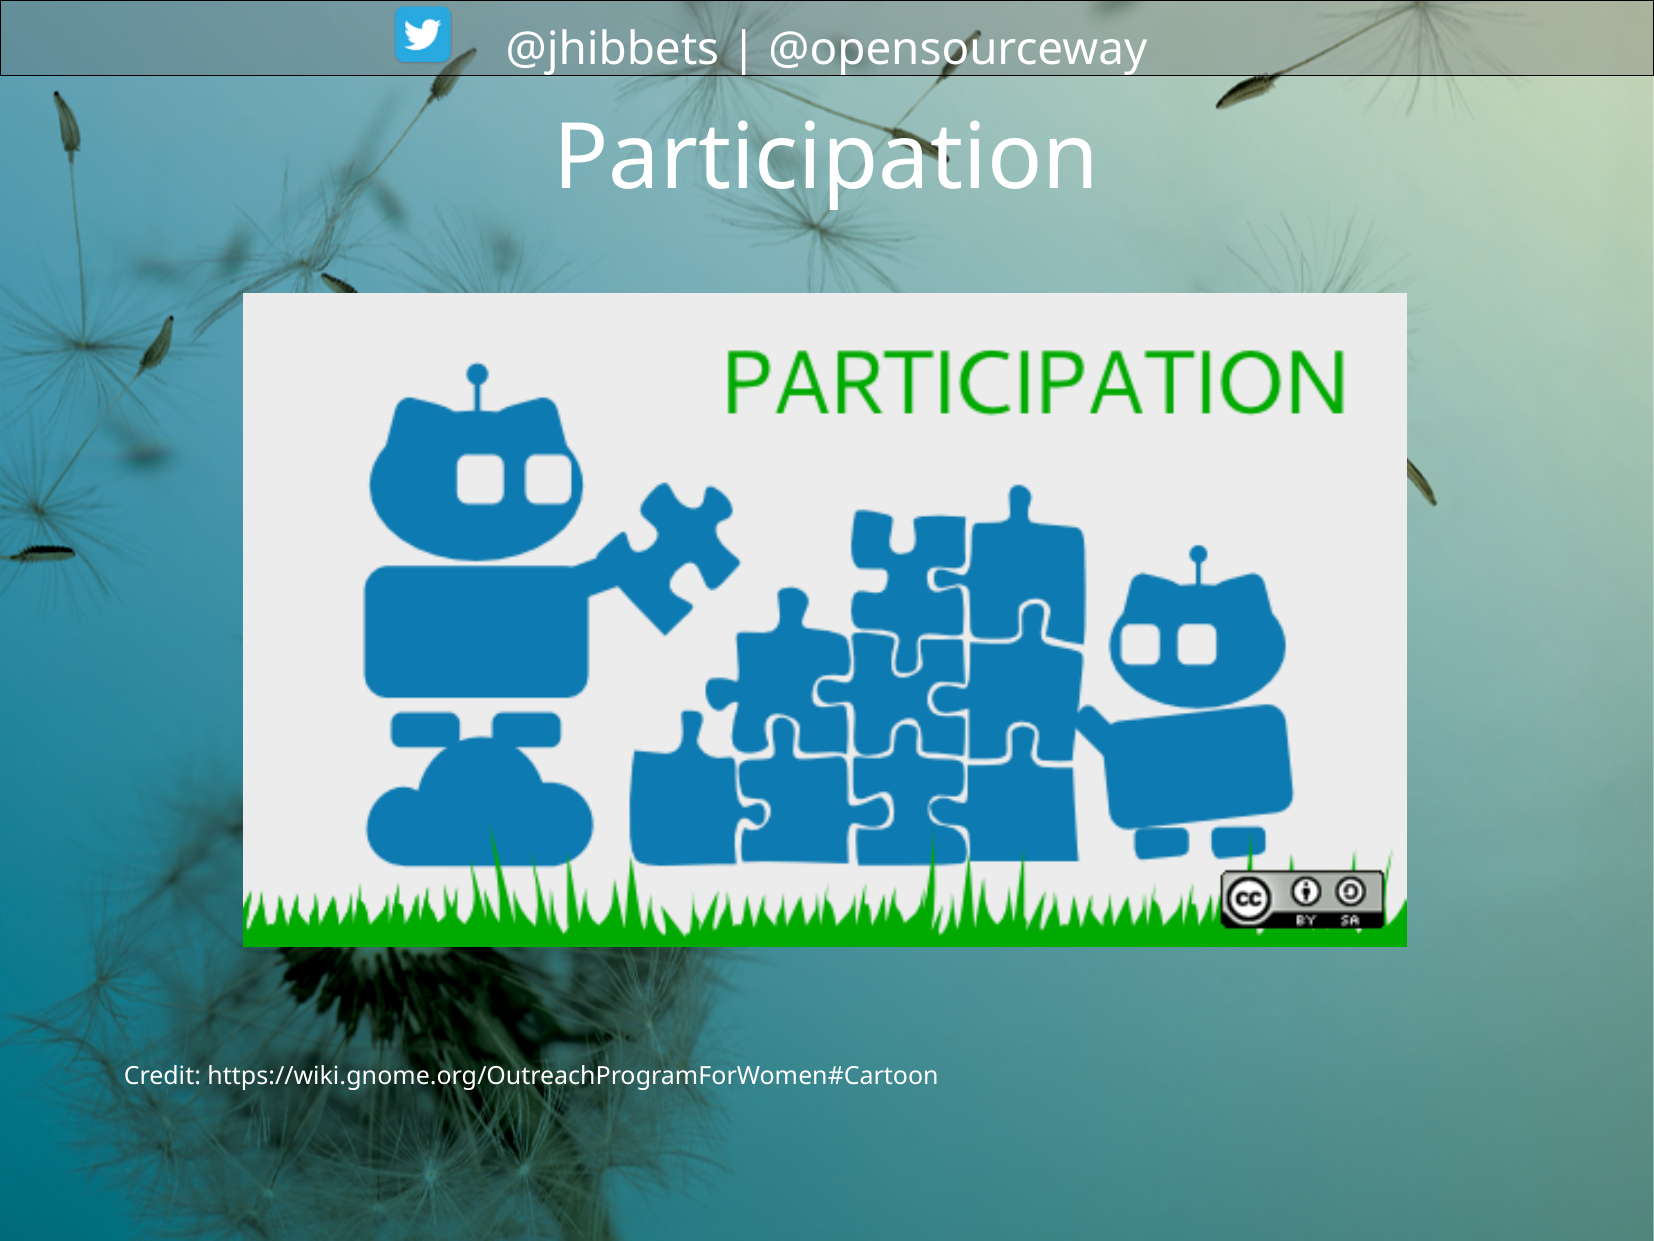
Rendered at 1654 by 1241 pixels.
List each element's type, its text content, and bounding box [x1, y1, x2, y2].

picture [393, 5, 454, 49]
title Participation [82, 49, 1571, 257]
picture [0, 76, 1654, 1241]
text_box Credit: https://wiki.gnome.org/OutreachProgramForWomen#Cartoon [109, 1050, 962, 1091]
